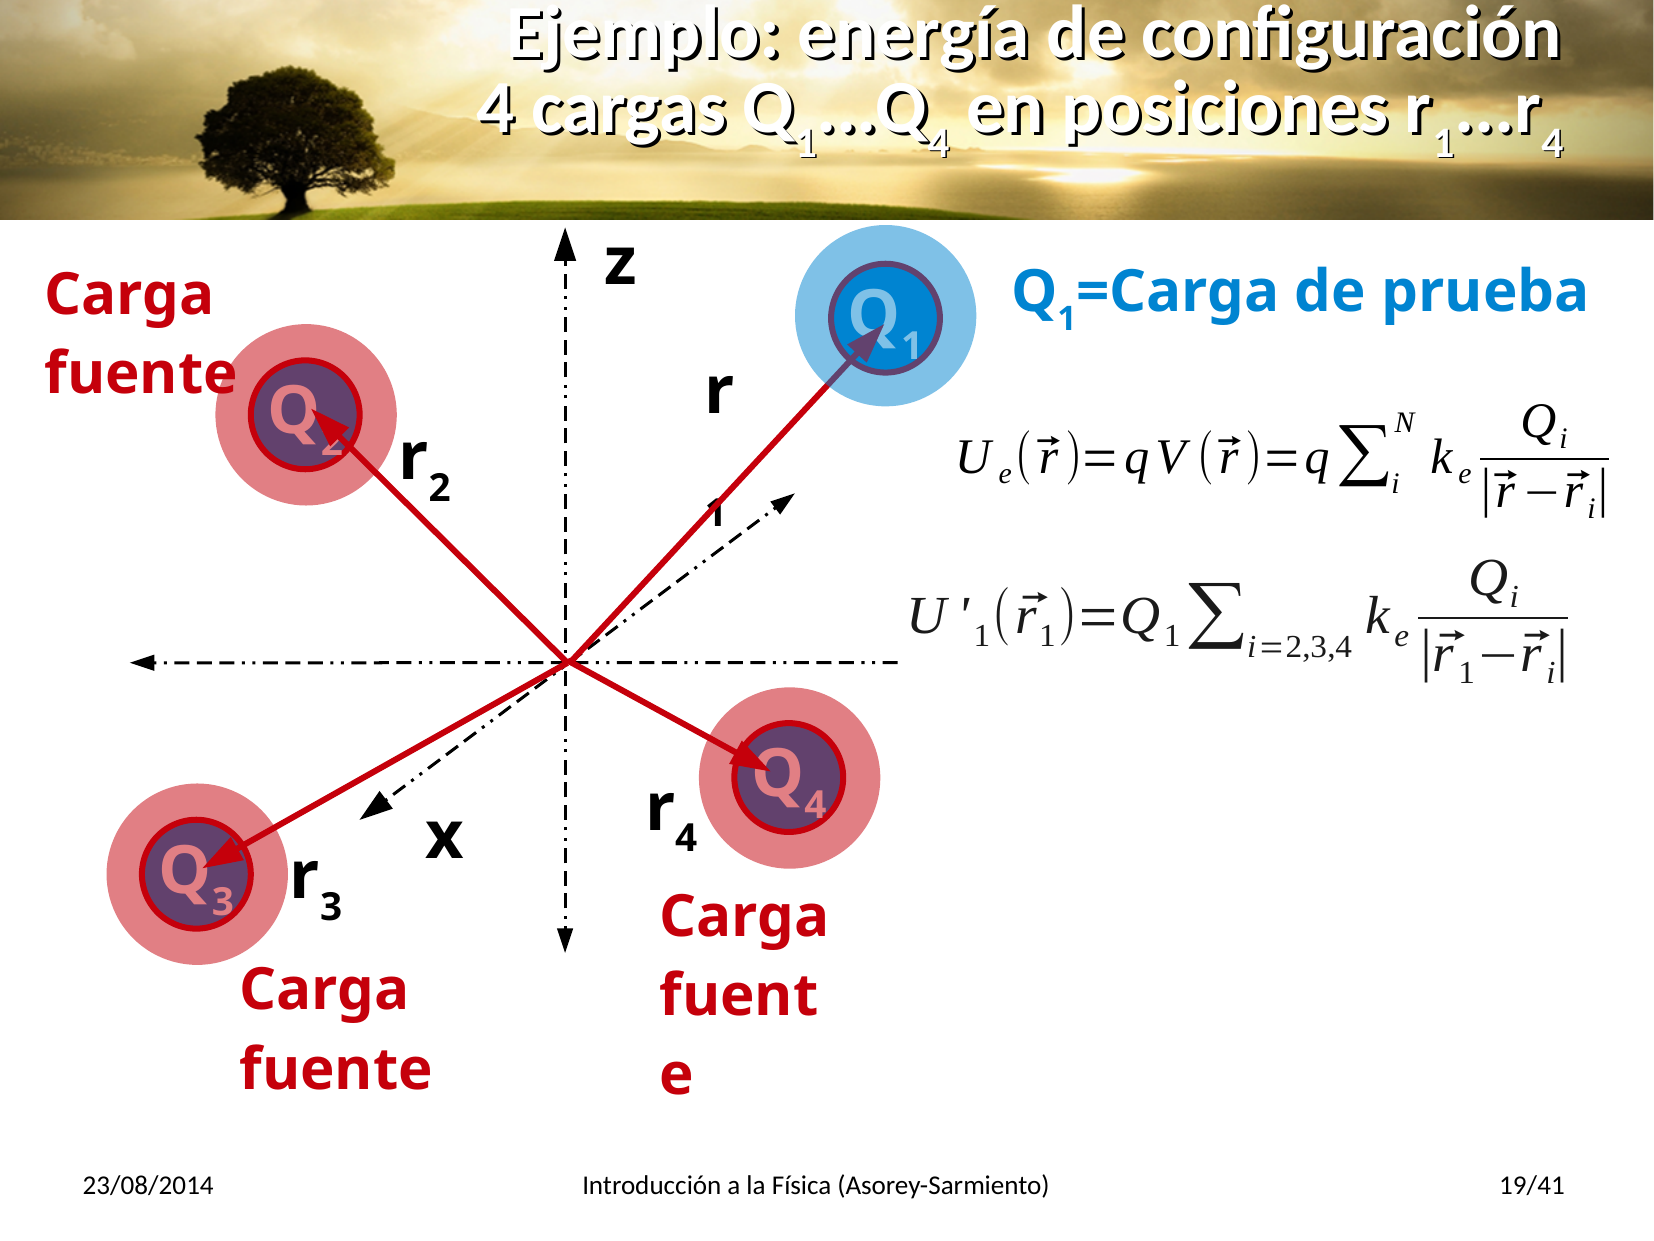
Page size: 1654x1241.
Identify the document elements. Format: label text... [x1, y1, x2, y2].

text_box [900, 420, 1621, 1141]
text_box r2 [383, 400, 496, 506]
text_box z [589, 206, 644, 295]
text_box Carga fuente [30, 244, 256, 388]
text_box [215, 324, 397, 506]
text_box Carga fuente [645, 866, 855, 1010]
title Ejemplo: energía de configuración 4 cargas Q1...Q4 en posiciones r1...r4 [75, 1, 1564, 169]
text_box Q1=Carga de prueba [996, 241, 1606, 336]
chart [948, 392, 1619, 525]
chart [900, 547, 1580, 690]
text_box [795, 225, 977, 407]
picture [0, 0, 1654, 220]
text_box Carga fuente [225, 940, 451, 1084]
text_box r3 [274, 819, 376, 925]
text_box r4 [630, 751, 736, 857]
text_box x [411, 780, 466, 869]
text_box [106, 783, 288, 965]
text_box [698, 687, 881, 866]
text_box r1 [690, 334, 771, 440]
